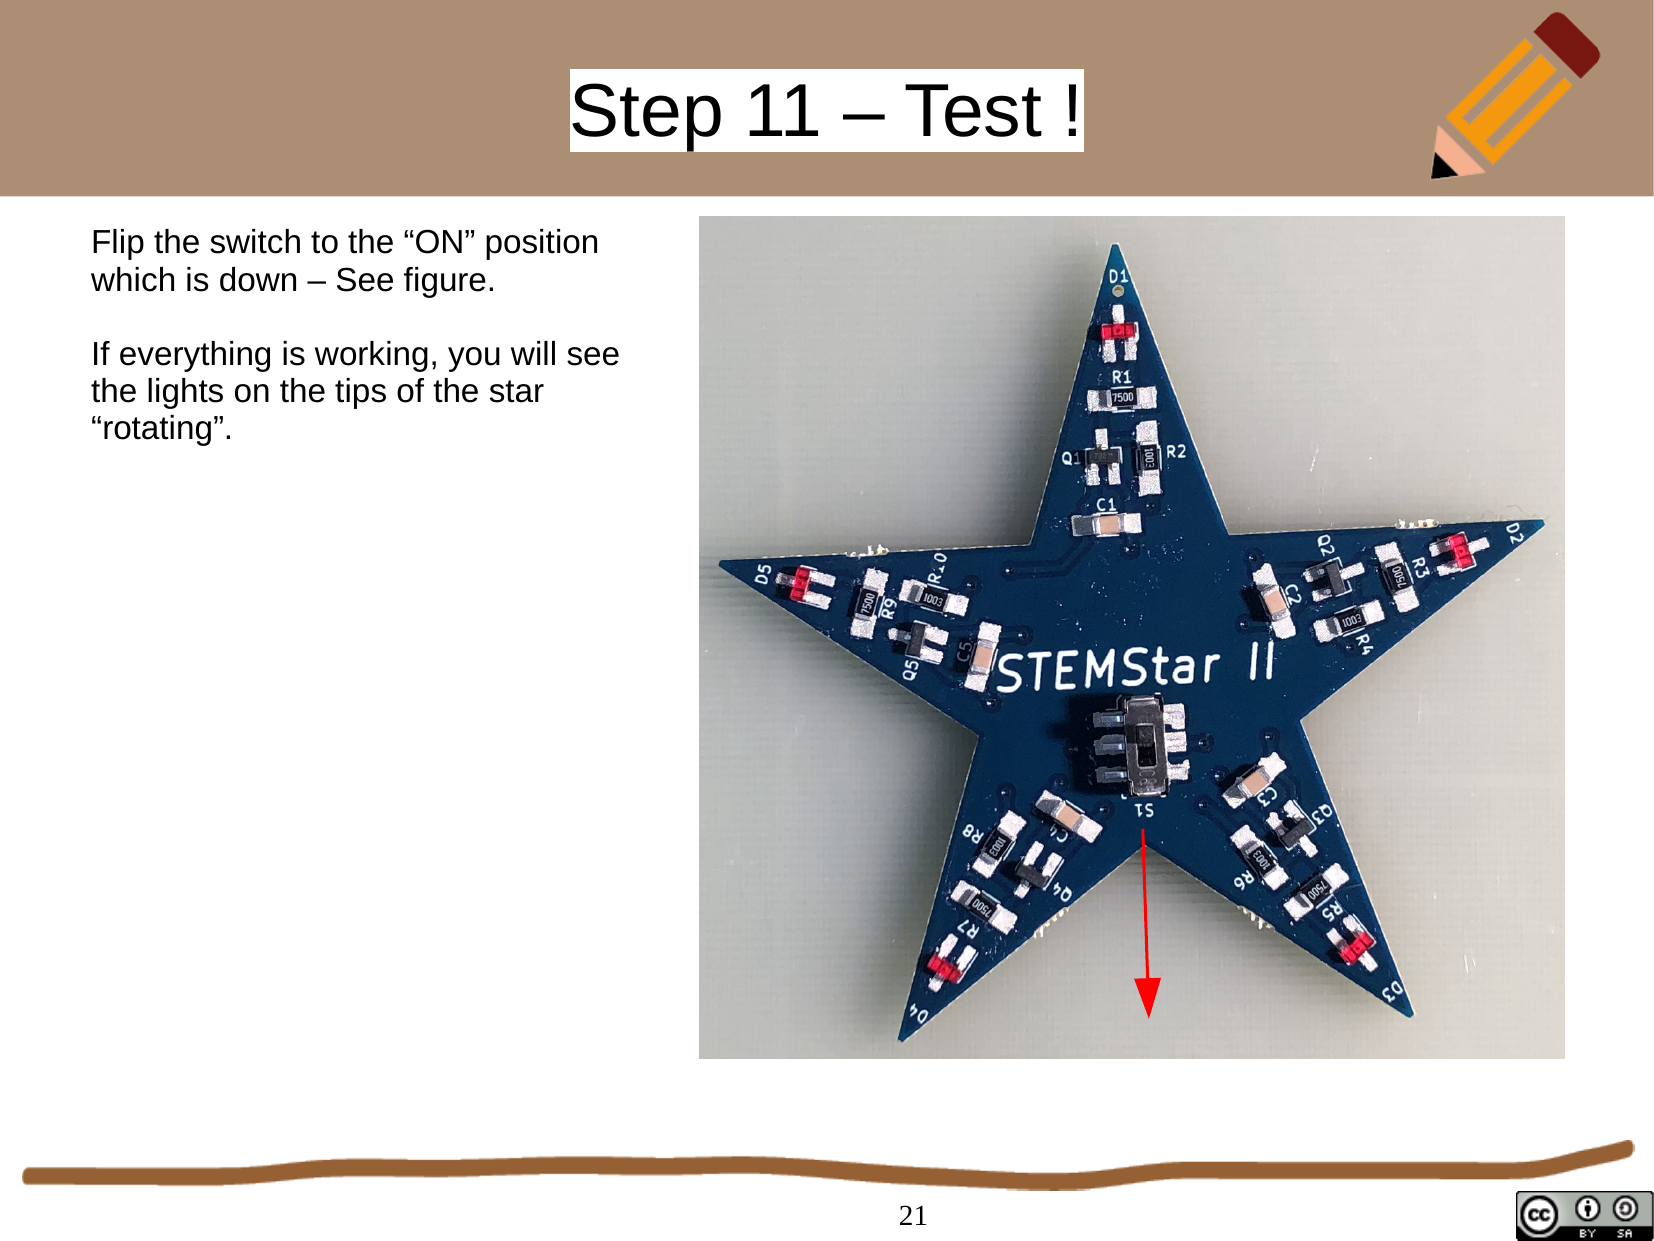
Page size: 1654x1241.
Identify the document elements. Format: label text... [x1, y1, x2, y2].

picture [1430, 12, 1601, 181]
picture [22, 1140, 1654, 1241]
picture [699, 216, 1565, 1059]
text_box Flip the switch to the “ON” position which is down – See figure. If everything is working, you will see the lights on the tips of the star “rotating”. [40, 216, 685, 615]
title Step 11 – Test ! [82, 49, 1571, 172]
